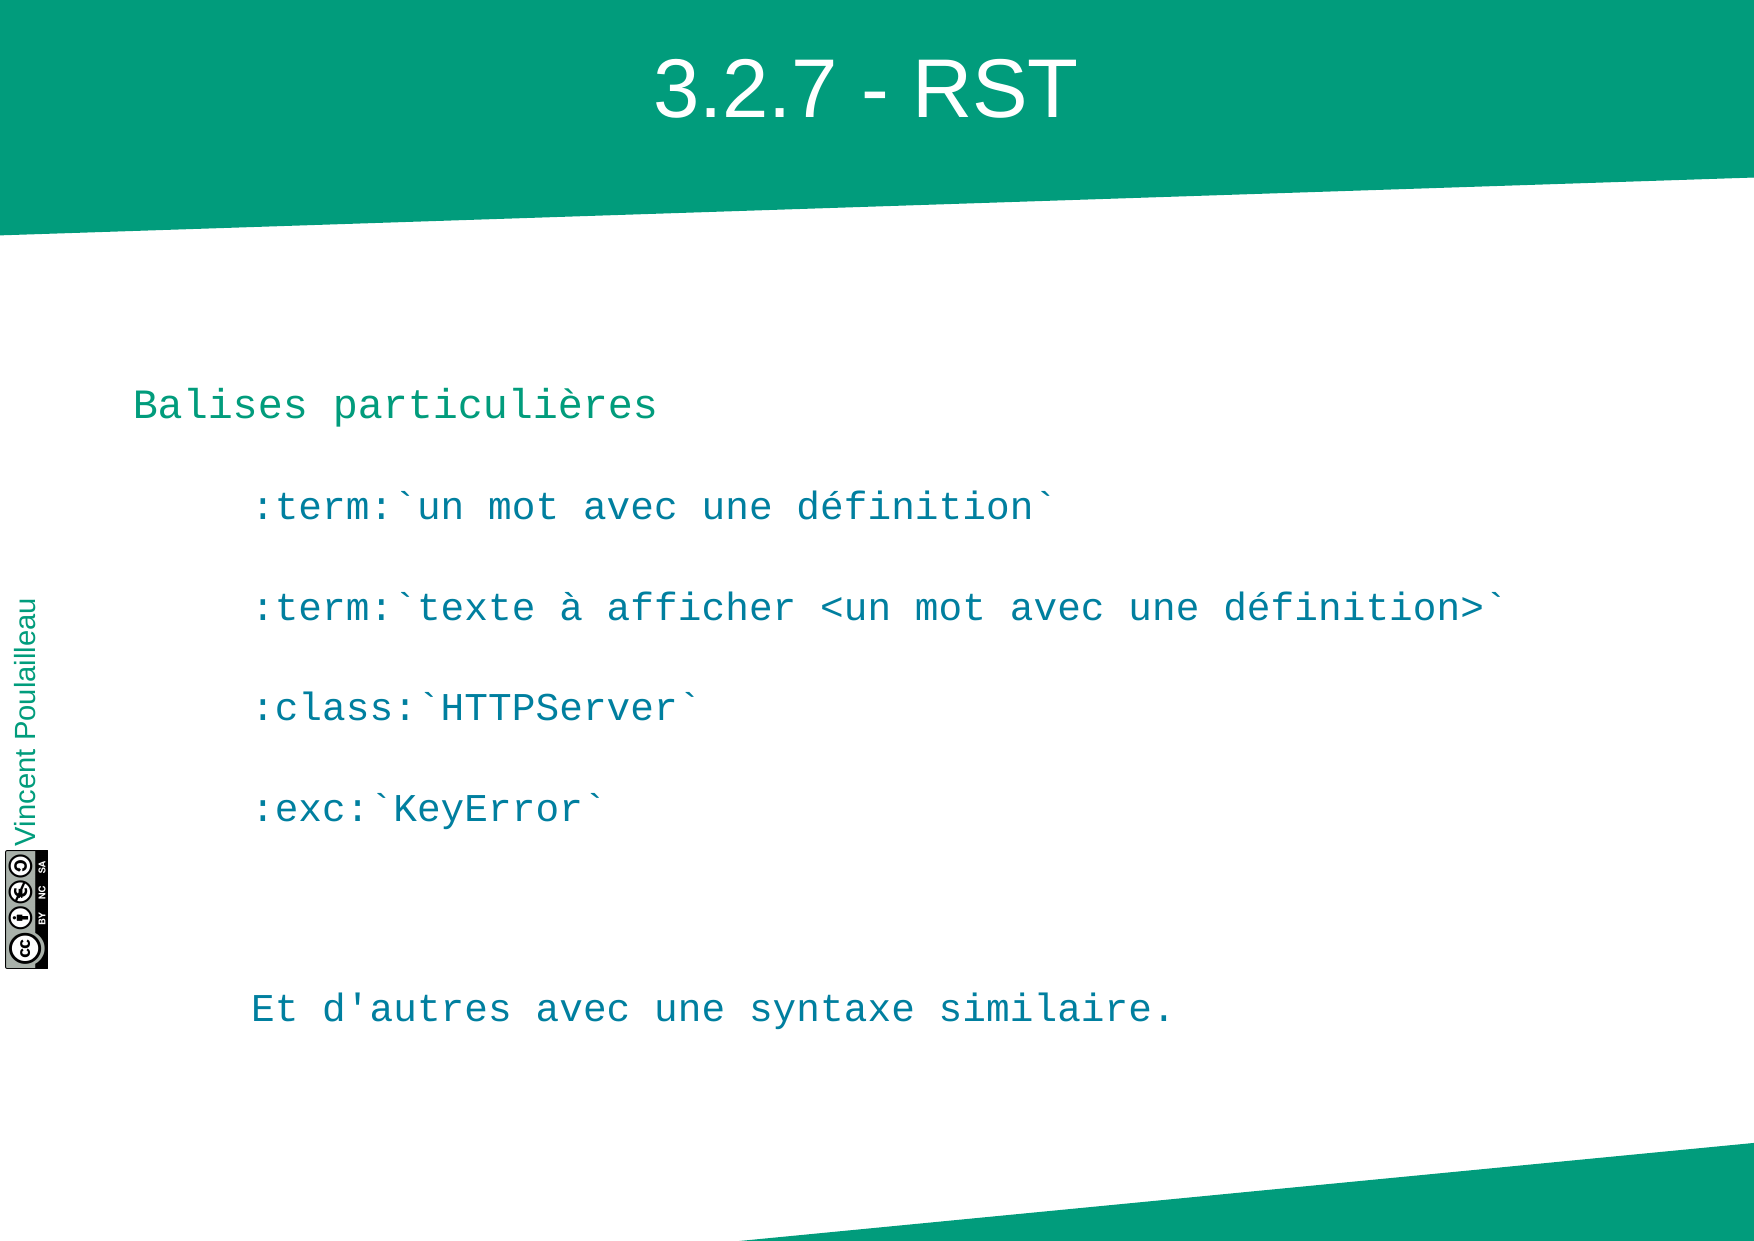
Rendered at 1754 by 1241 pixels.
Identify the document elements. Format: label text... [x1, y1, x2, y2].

text_box 3.2.7 - RST [0, 0, 1754, 178]
picture [5, 850, 48, 969]
text_box Balises particulières :term:`un mot avec une définition` :term:`texte à afficher <un mot avec une définition>` :class:`HTTPServer` :exc:`KeyError` Et d'autres avec une syntaxe similaire. [0, 178, 1754, 1241]
text_box © 2019 Vincent Poulailleau [1, 448, 61, 1099]
